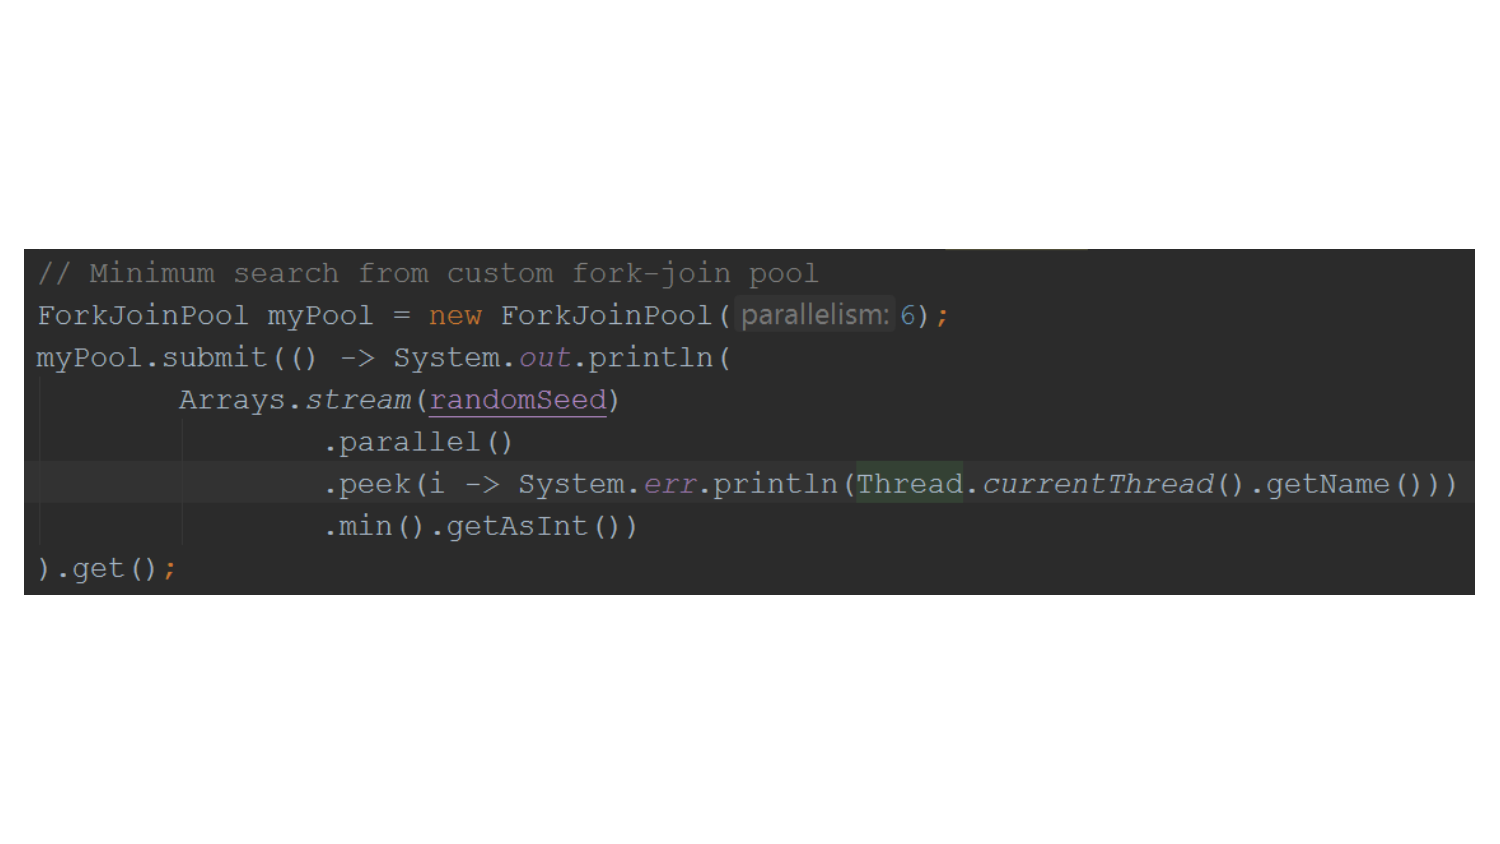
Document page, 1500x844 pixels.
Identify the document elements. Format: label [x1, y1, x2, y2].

picture [24, 249, 1475, 595]
